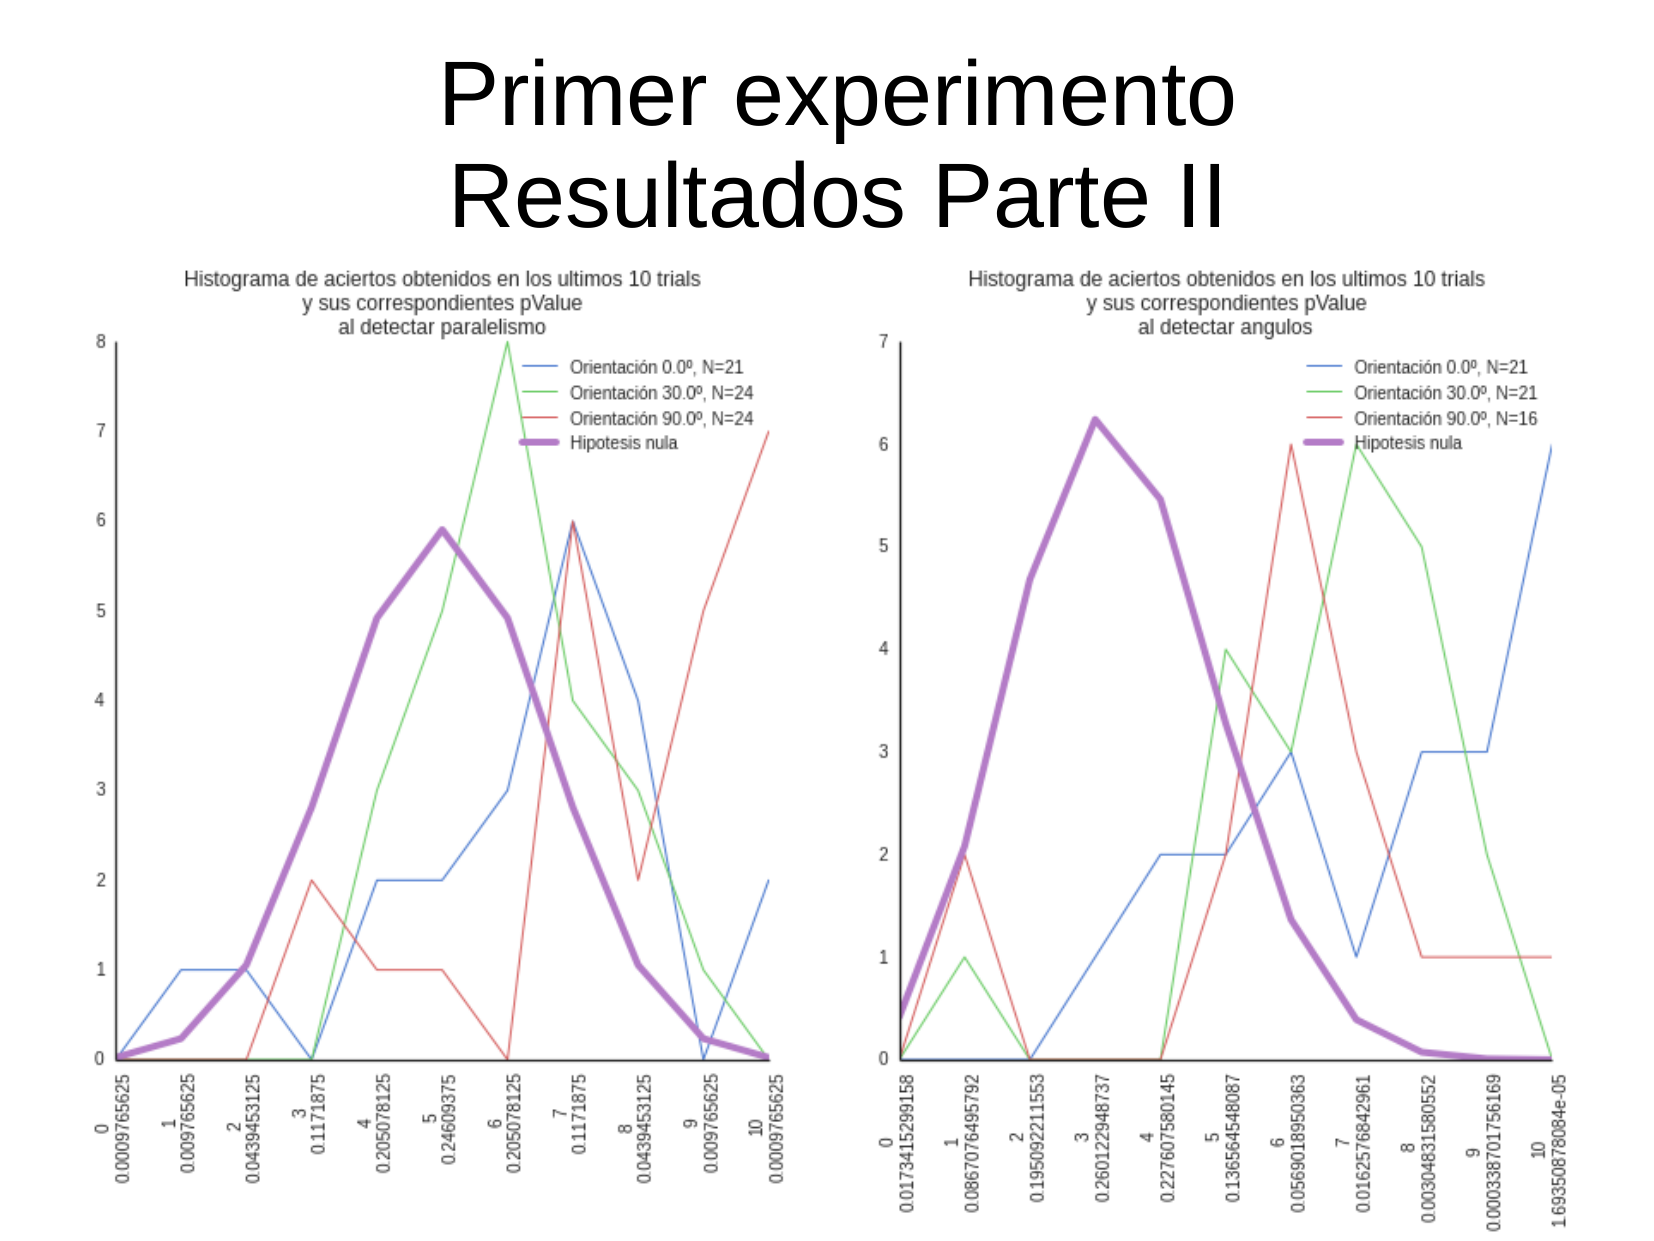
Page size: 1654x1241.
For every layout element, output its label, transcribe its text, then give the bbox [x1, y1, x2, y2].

title Primer experimento Resultados Parte II [94, 40, 1583, 249]
picture [83, 259, 1583, 1241]
